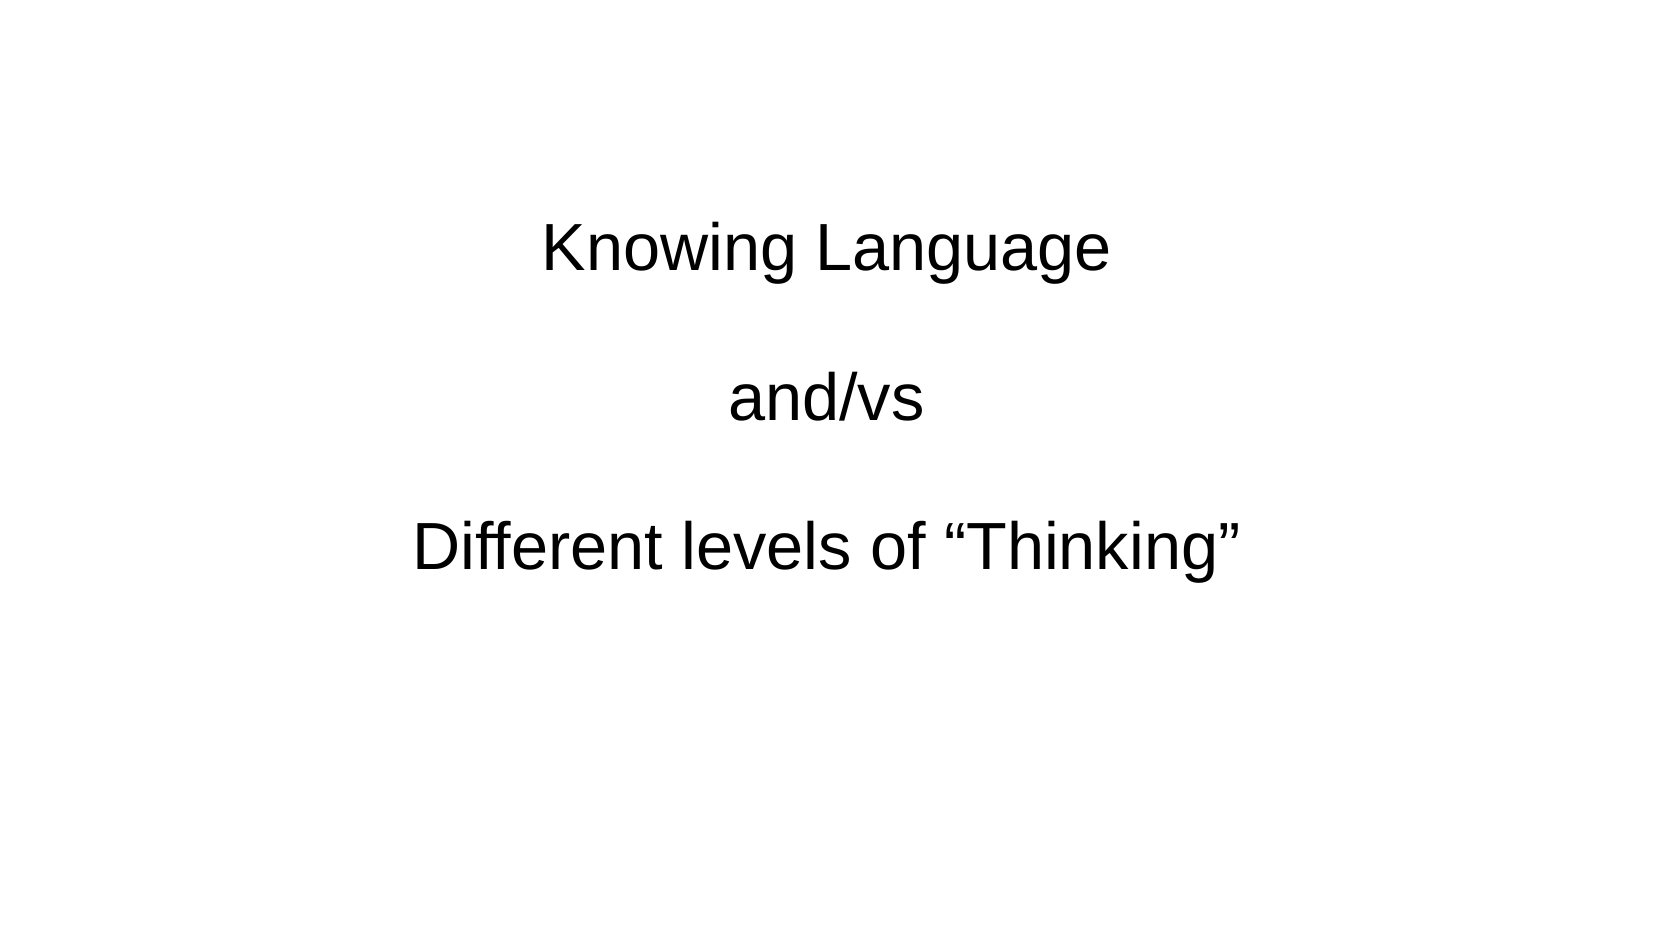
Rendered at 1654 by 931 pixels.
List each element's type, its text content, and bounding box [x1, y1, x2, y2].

text_box Knowing Language and/vs Different levels of “Thinking” [82, 37, 1571, 757]
